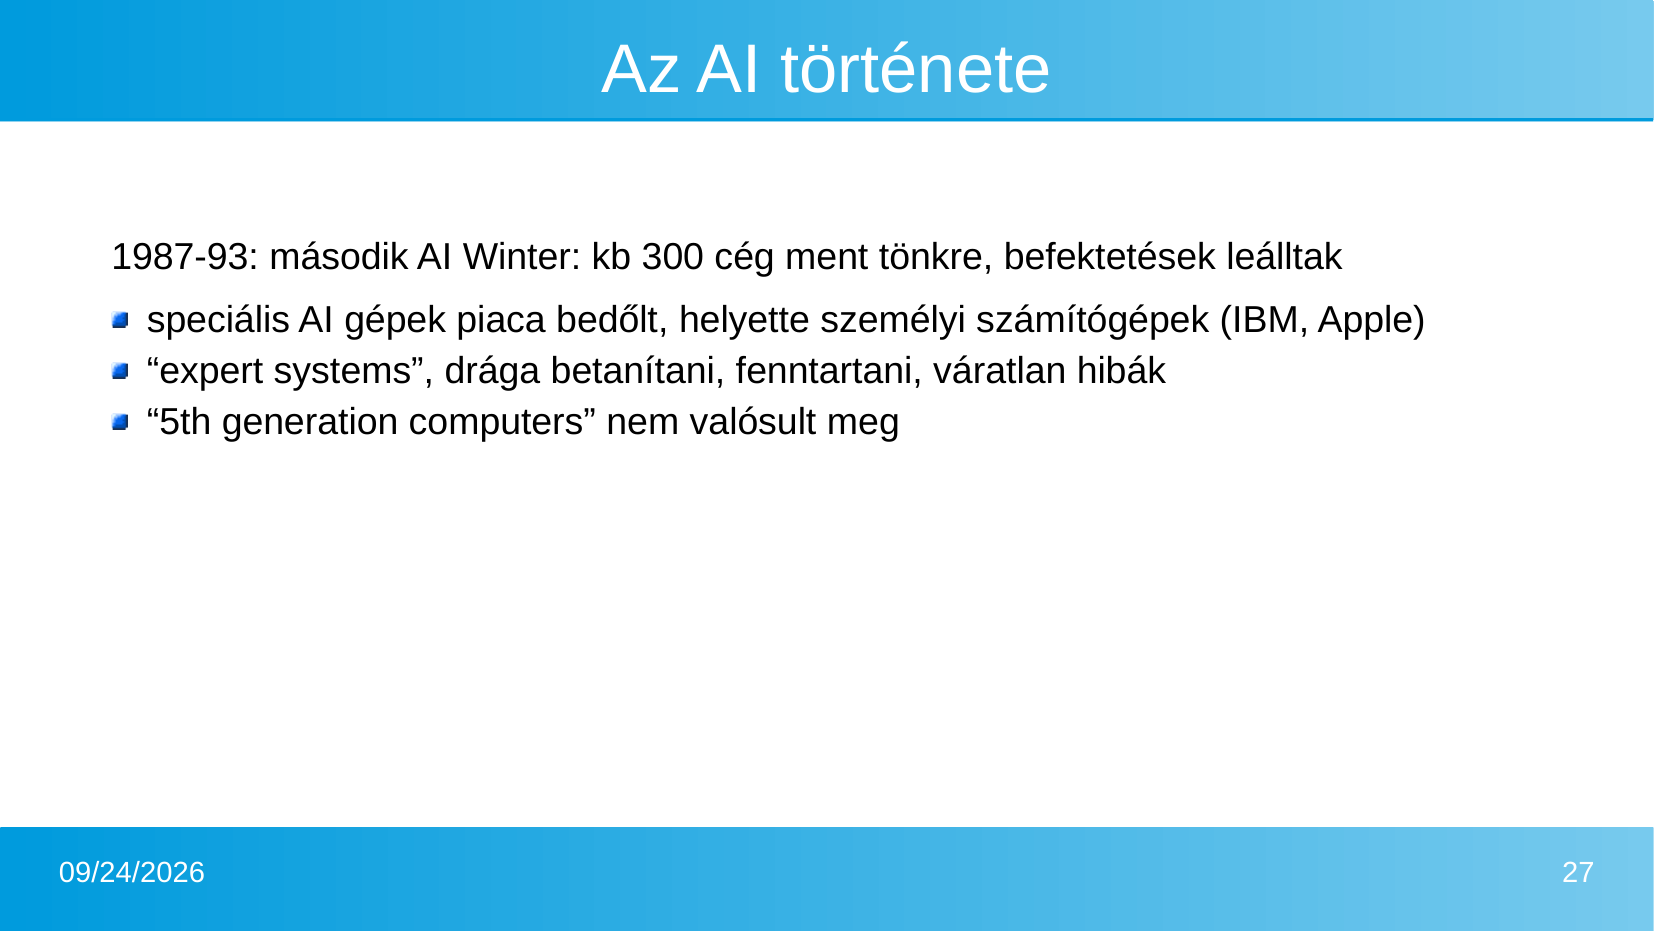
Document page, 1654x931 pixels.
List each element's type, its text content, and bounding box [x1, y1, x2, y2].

text_box 1987-93: második AI Winter: kb 300 cég ment tönkre, befektetések leálltak speciális AI gépek piaca bedőlt, helyette személyi számítógépek (IBM, Apple) “expert systems”, drága betanítani, fenntartani, váratlan hibák “5th generation computers” nem valósult meg [96, 227, 1515, 507]
title Az AI története [59, 29, 1595, 108]
